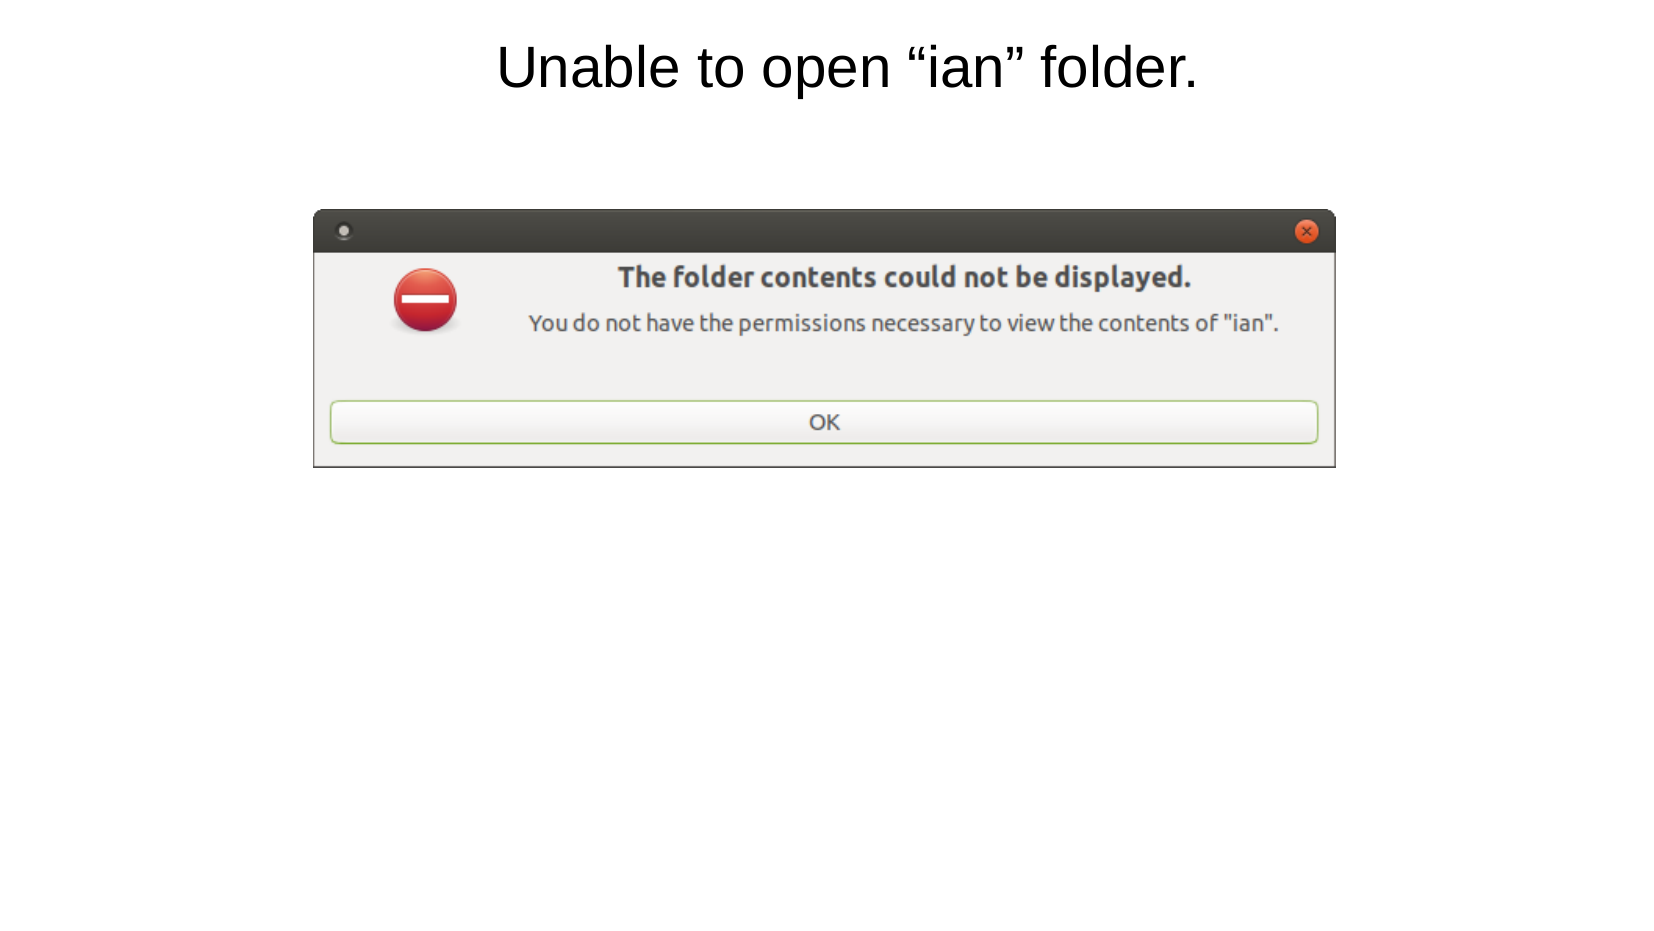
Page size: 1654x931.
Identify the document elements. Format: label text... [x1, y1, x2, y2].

title Unable to open “ian” folder. [35, 21, 1626, 115]
picture [313, 209, 1336, 468]
